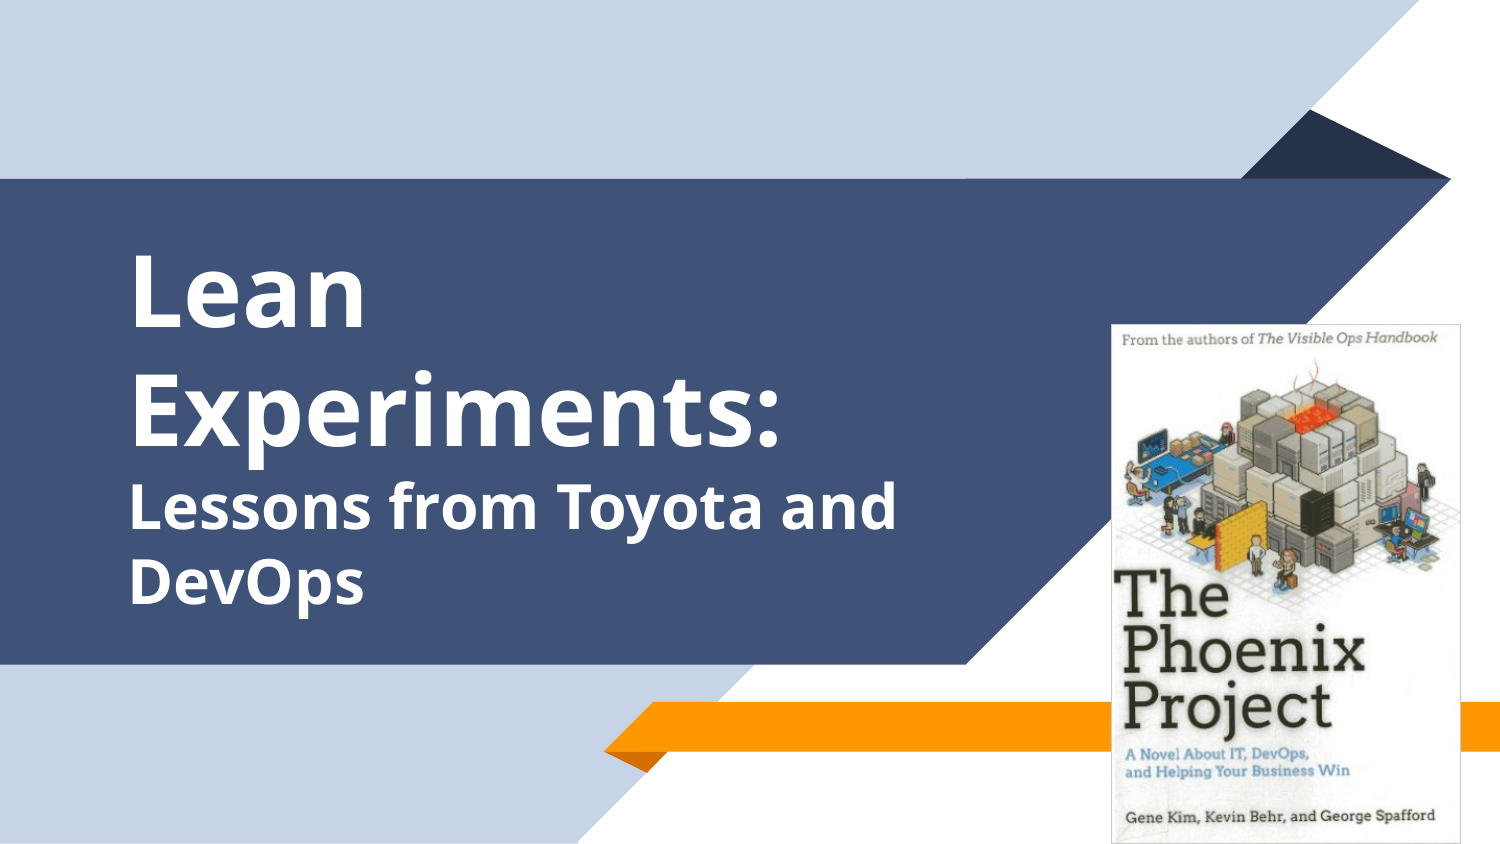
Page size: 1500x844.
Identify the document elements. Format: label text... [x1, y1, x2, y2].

picture [1111, 324, 1461, 844]
title Lean Experiments: Lessons from Toyota and DevOps [112, 178, 994, 665]
